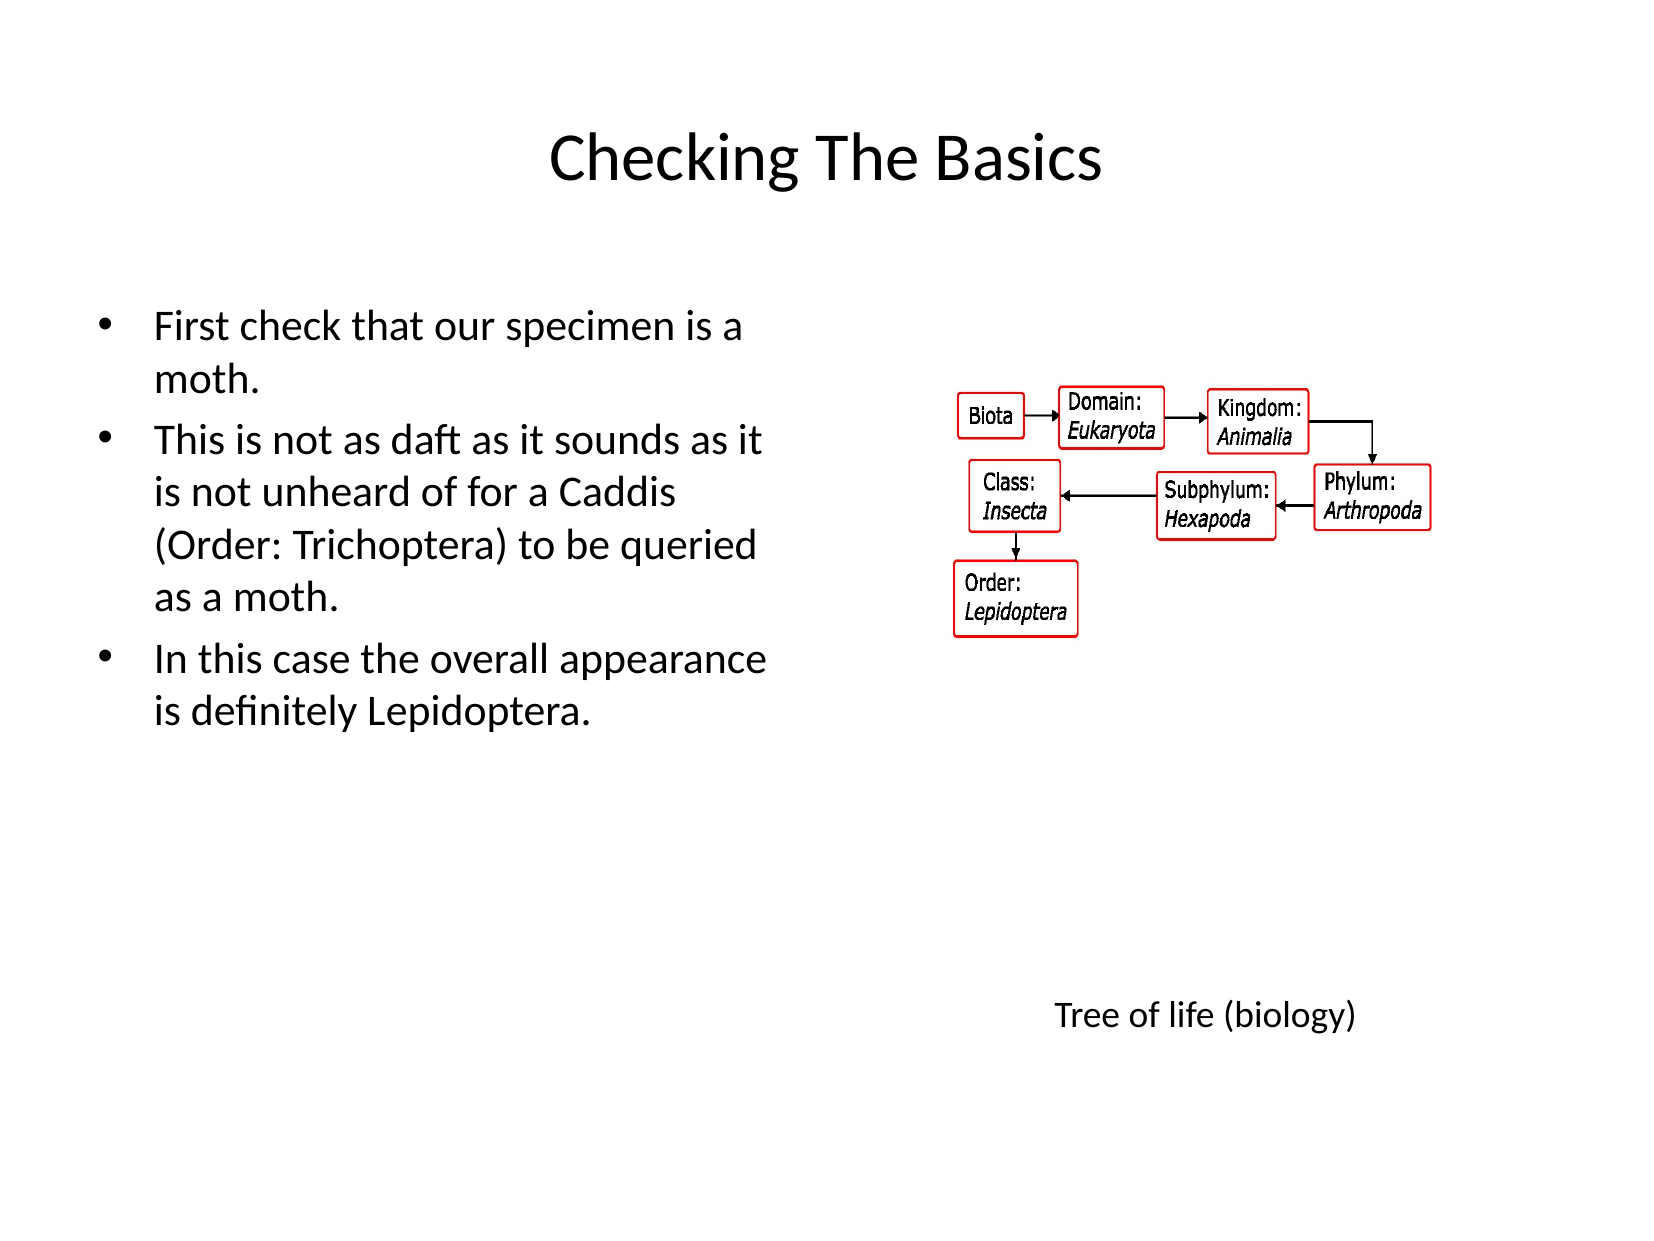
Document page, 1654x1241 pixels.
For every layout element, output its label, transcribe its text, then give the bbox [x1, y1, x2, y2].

picture [840, 290, 1571, 980]
text_box Tree of life (biology) [840, 982, 1571, 1106]
title Checking The Basics [82, 49, 1571, 257]
list First check that our specimen is a moth. This is not as daft as it sounds as it is not unheard of for a Caddis (Order: Trichoptera) to be queried as a moth. In this case the overall appearance is definitely Lepidoptera. [82, 289, 813, 1108]
